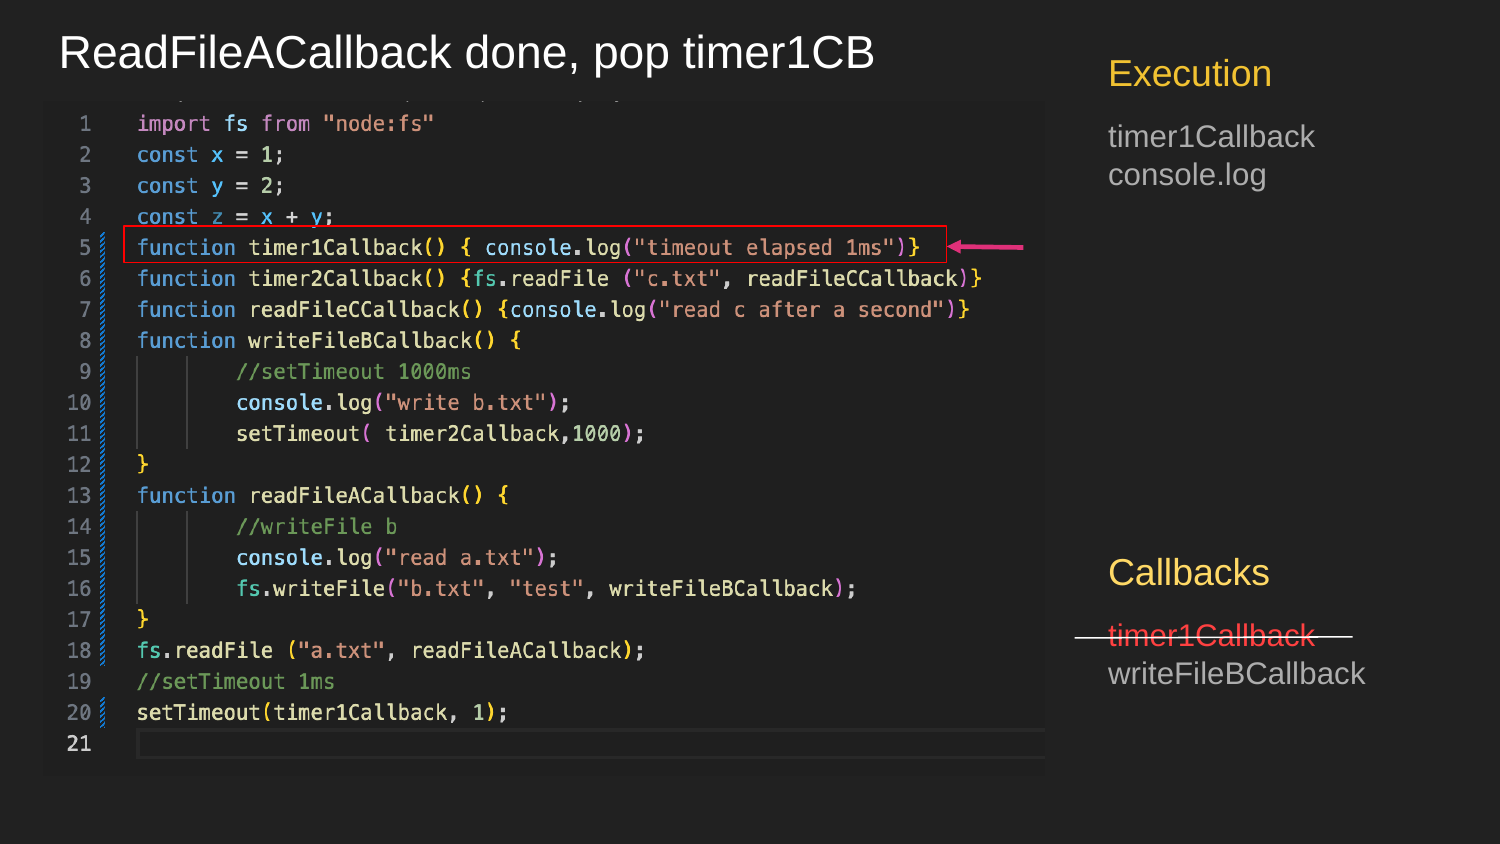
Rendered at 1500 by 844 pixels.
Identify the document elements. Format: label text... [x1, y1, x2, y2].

title ReadFileACallback done, pop timer1CB [43, 7, 988, 102]
text_box timer1Callback writeFileBCallback [1093, 600, 1431, 807]
picture [43, 101, 1045, 776]
text_box timer1Callback console.log [1093, 101, 1389, 308]
text_box Callbacks [1093, 532, 1349, 600]
text_box Execution [1093, 33, 1349, 102]
